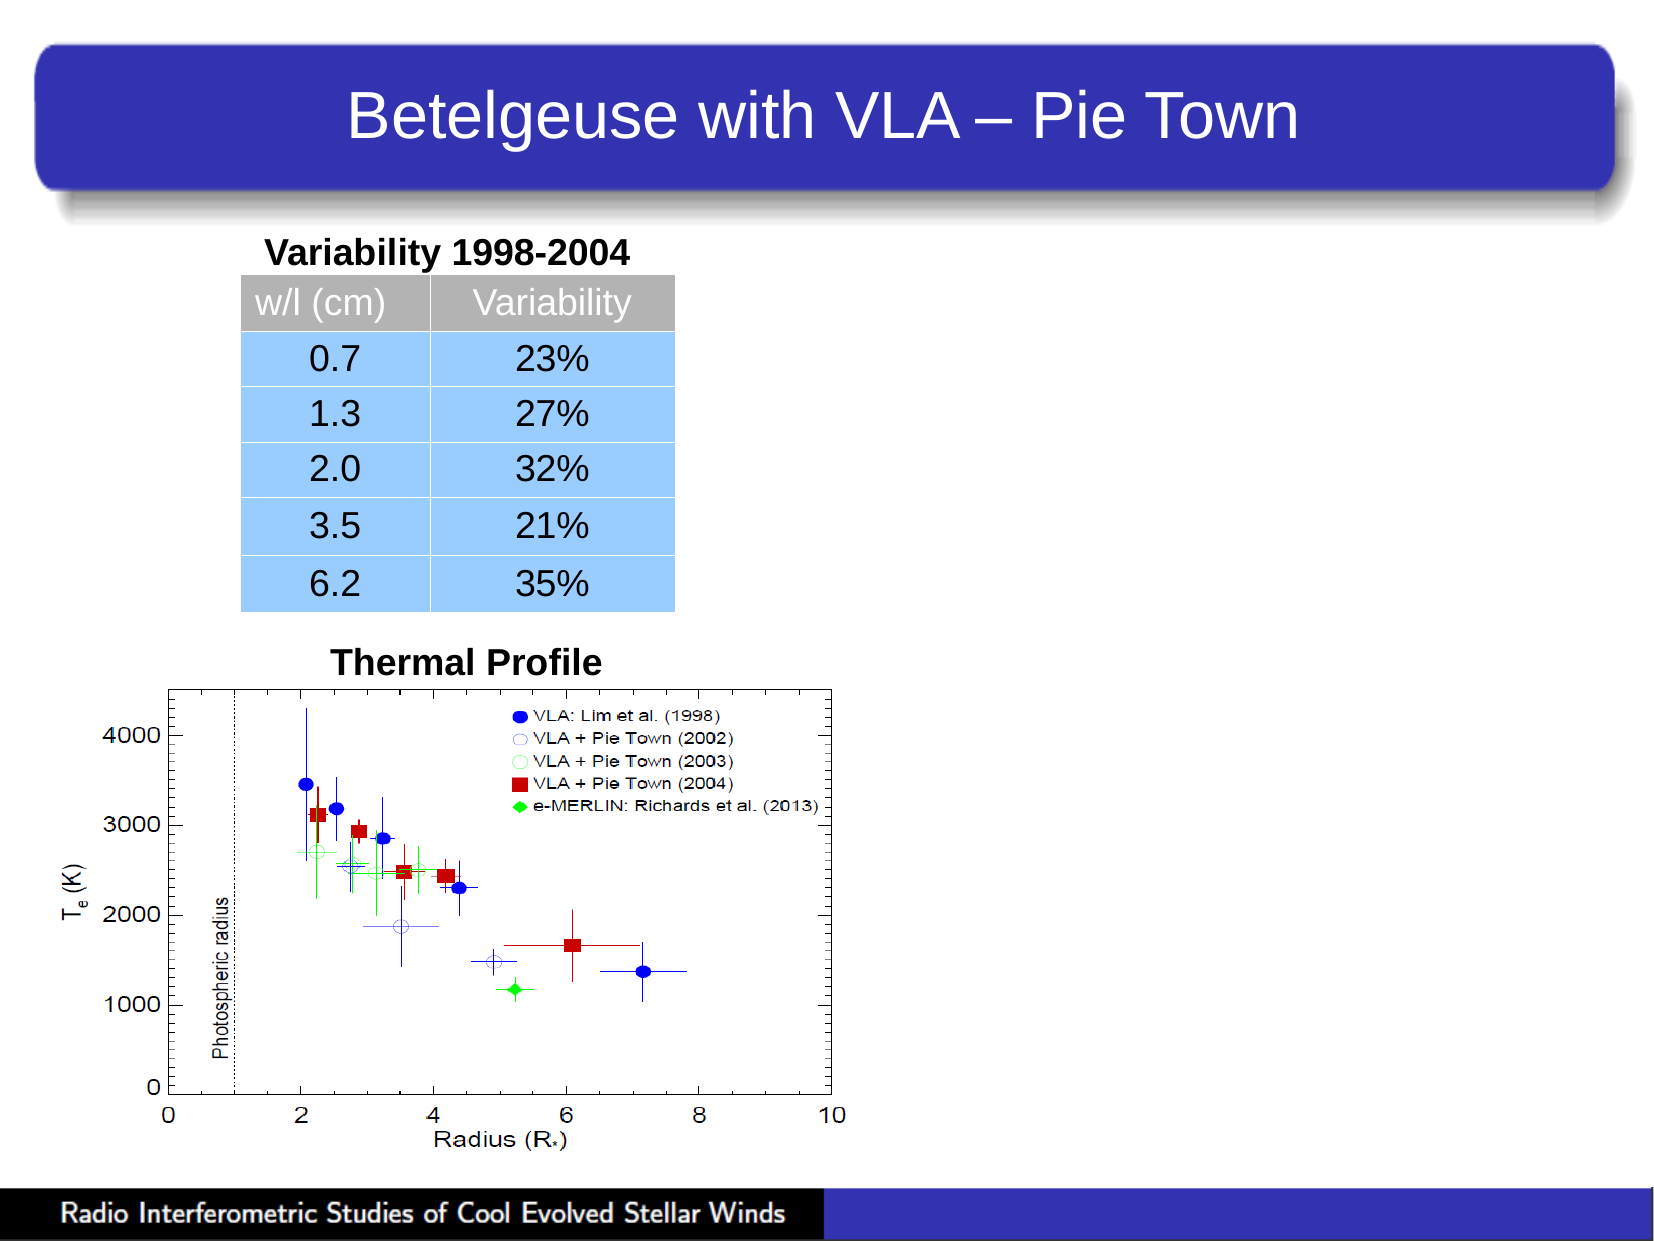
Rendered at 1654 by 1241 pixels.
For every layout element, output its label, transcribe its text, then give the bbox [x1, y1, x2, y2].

table_cell 23% [431, 332, 675, 386]
picture [23, 29, 1648, 237]
table_cell 6.2 [241, 556, 430, 612]
picture [45, 679, 878, 1157]
table_cell 2.0 [241, 443, 430, 497]
table_cell 27% [431, 387, 675, 442]
text_box Thermal Profile [161, 633, 782, 679]
table_cell 35% [431, 556, 675, 612]
table_cell 21% [431, 498, 675, 555]
table_header Variability [431, 275, 675, 331]
table_header w/l (cm) [241, 275, 430, 331]
text_box Betelgeuse with VLA – Pie Town [59, 70, 1595, 189]
table_cell 0.7 [241, 332, 430, 386]
table_cell 3.5 [241, 498, 430, 555]
table_cell 1.3 [241, 387, 430, 442]
picture [0, 1187, 1654, 1241]
text_box Variability 1998-2004 [211, 224, 684, 282]
table_cell 32% [431, 443, 675, 497]
